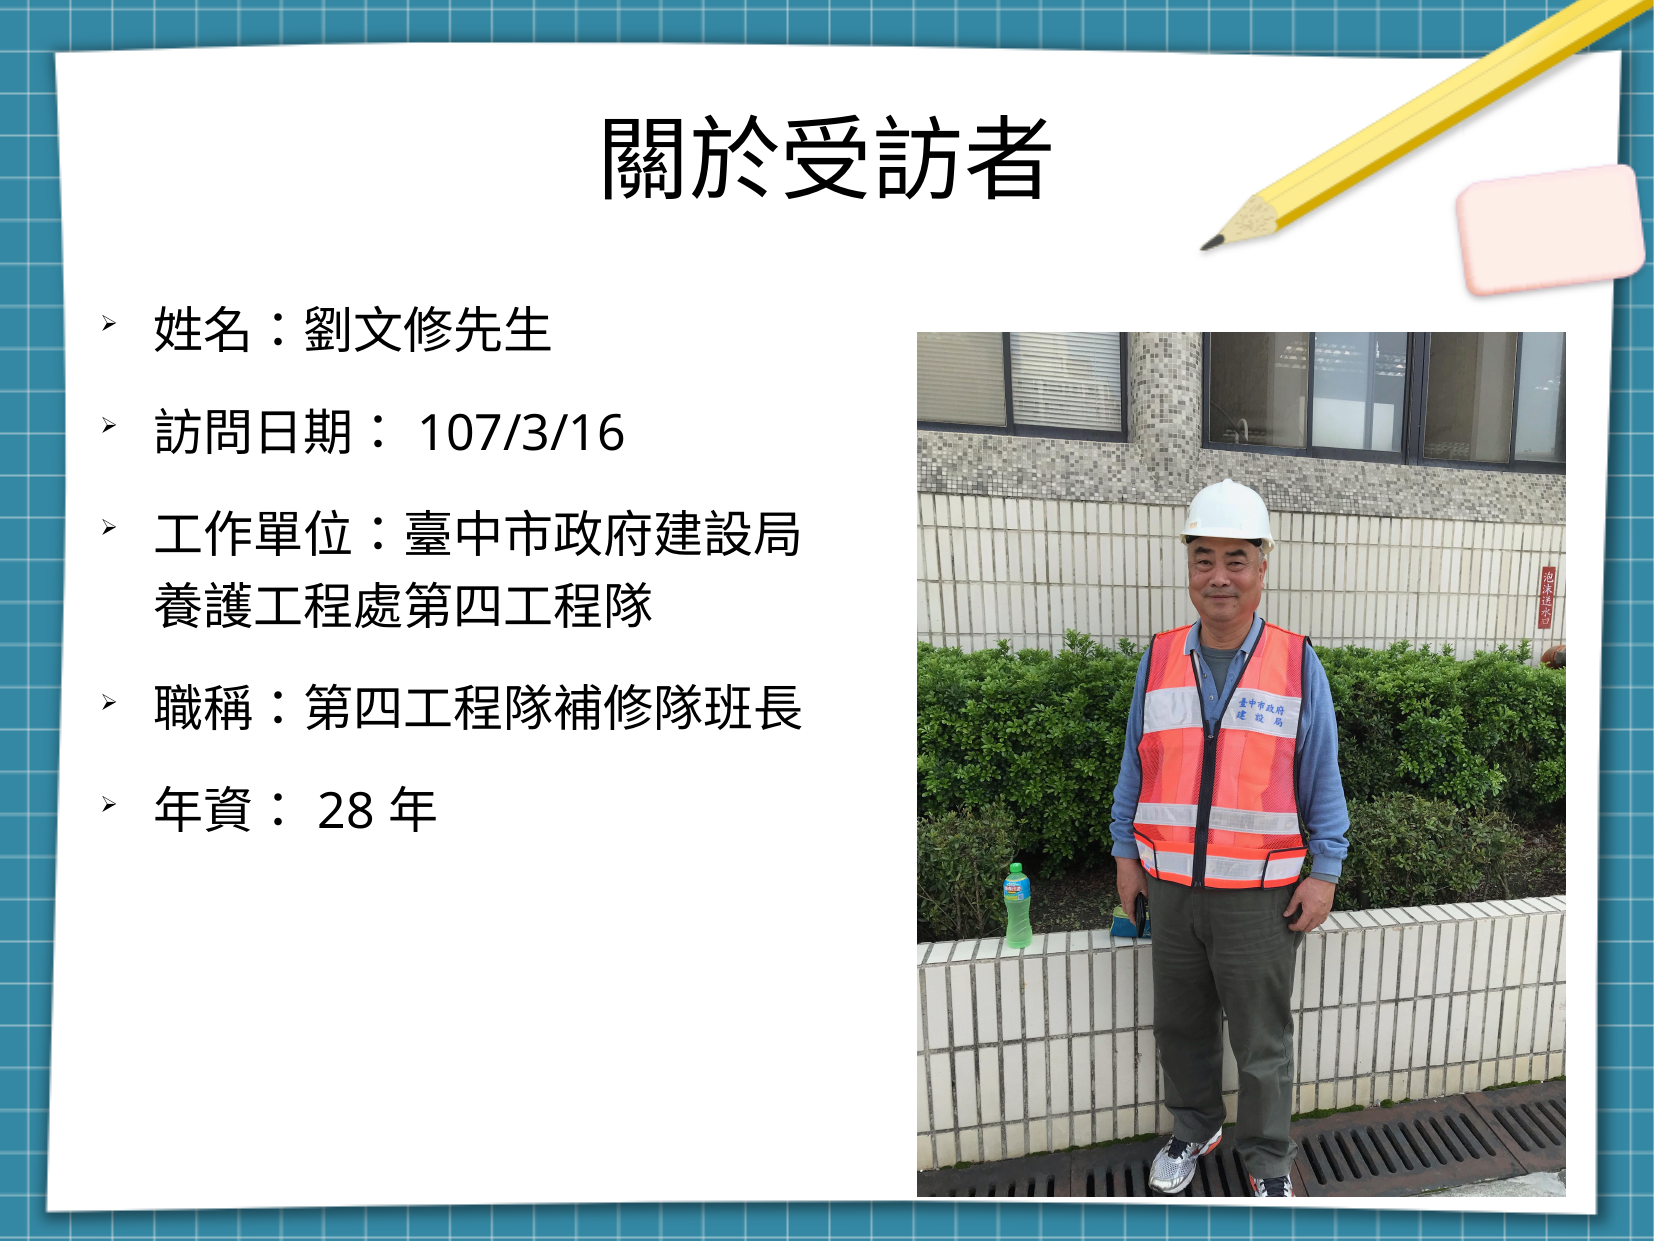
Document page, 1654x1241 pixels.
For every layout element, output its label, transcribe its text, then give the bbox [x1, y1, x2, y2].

picture [0, 0, 1654, 1241]
title 關於受訪者 [82, 49, 1571, 257]
list 姓名：劉文修先生 訪問日期：107/3/16 工作單位：臺中市政府建設局養護工程處第四工程隊 職稱：第四工程隊補修隊班長 年資：28年 [82, 290, 840, 1010]
